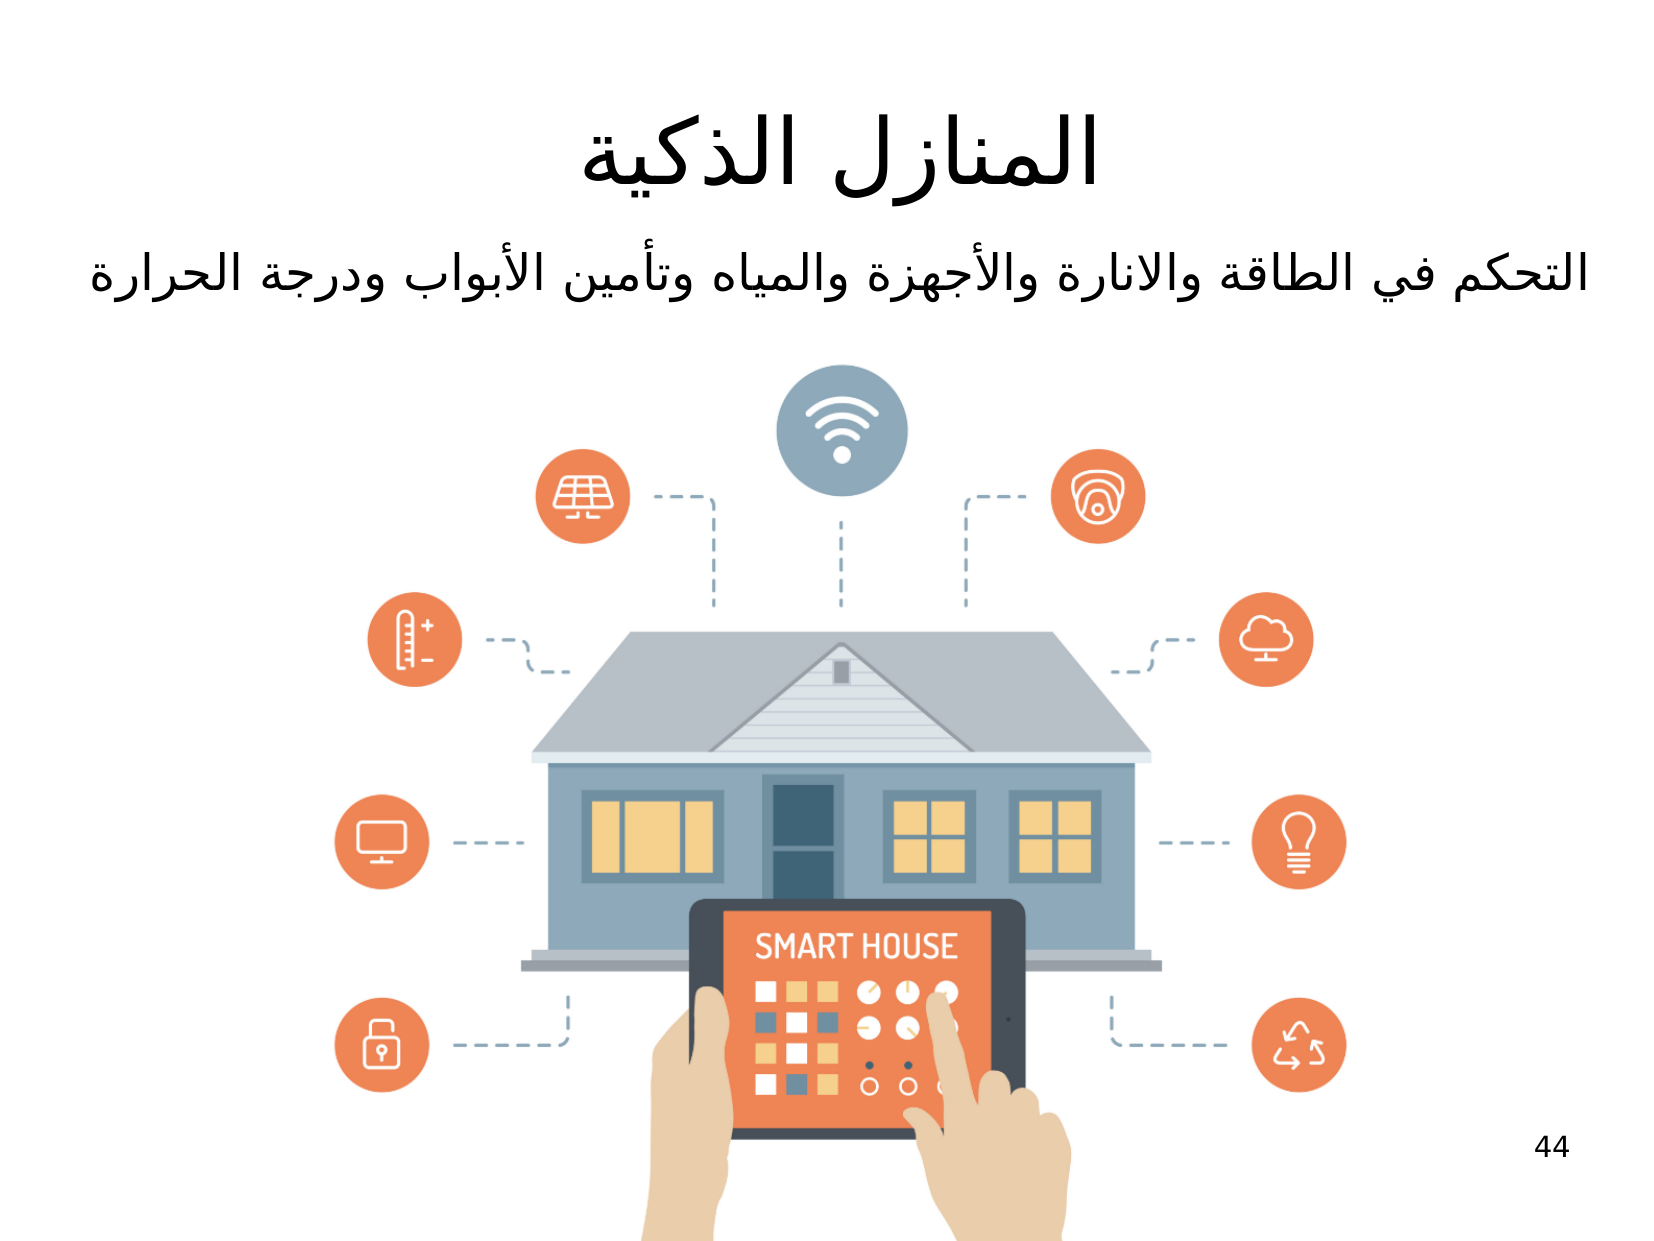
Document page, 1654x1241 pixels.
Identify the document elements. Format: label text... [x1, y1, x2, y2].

picture [323, 392, 1359, 1241]
title المنازل الذكية [82, 49, 1571, 236]
text_box التحكم في الطاقة والانارة والأجهزة والمياه وتأمين الأبواب ودرجة الحرارة [47, 236, 1607, 392]
